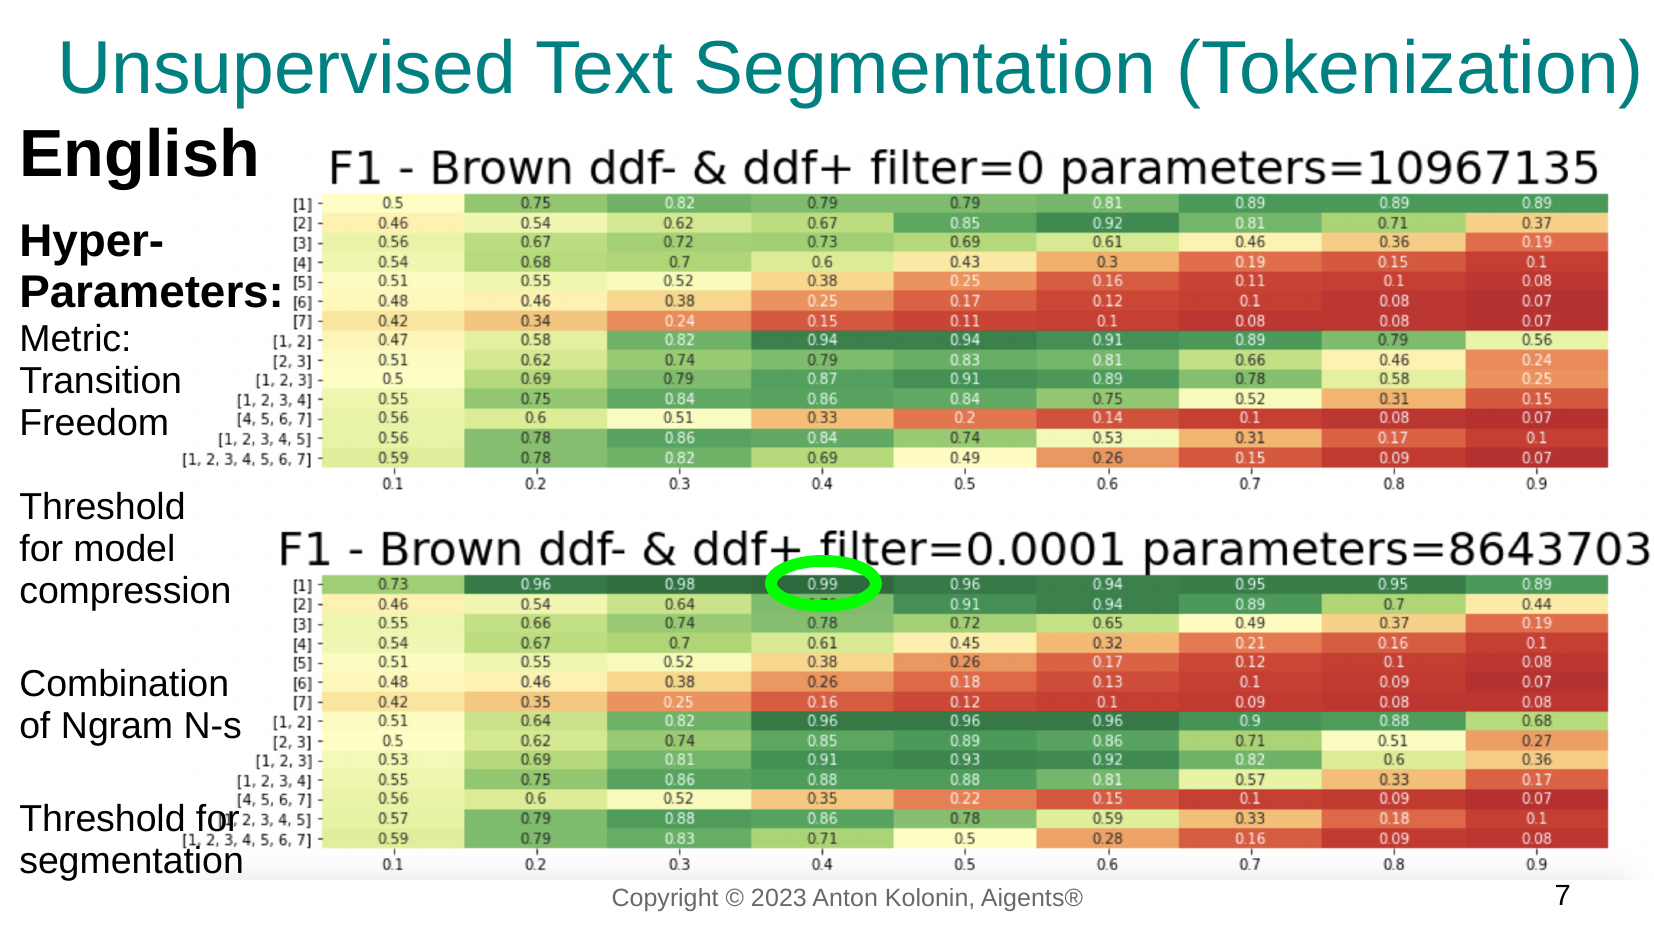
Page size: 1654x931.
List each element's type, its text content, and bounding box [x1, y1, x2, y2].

picture [299, 131, 1651, 880]
text_box Unsupervised Text Segmentation (Tokenization) [0, 0, 1653, 135]
text_box English Hyper- Parameters: Metric: Transition Freedom Threshold for model compression Combination of Ngram N-s Threshold for segmentation [4, 109, 299, 899]
